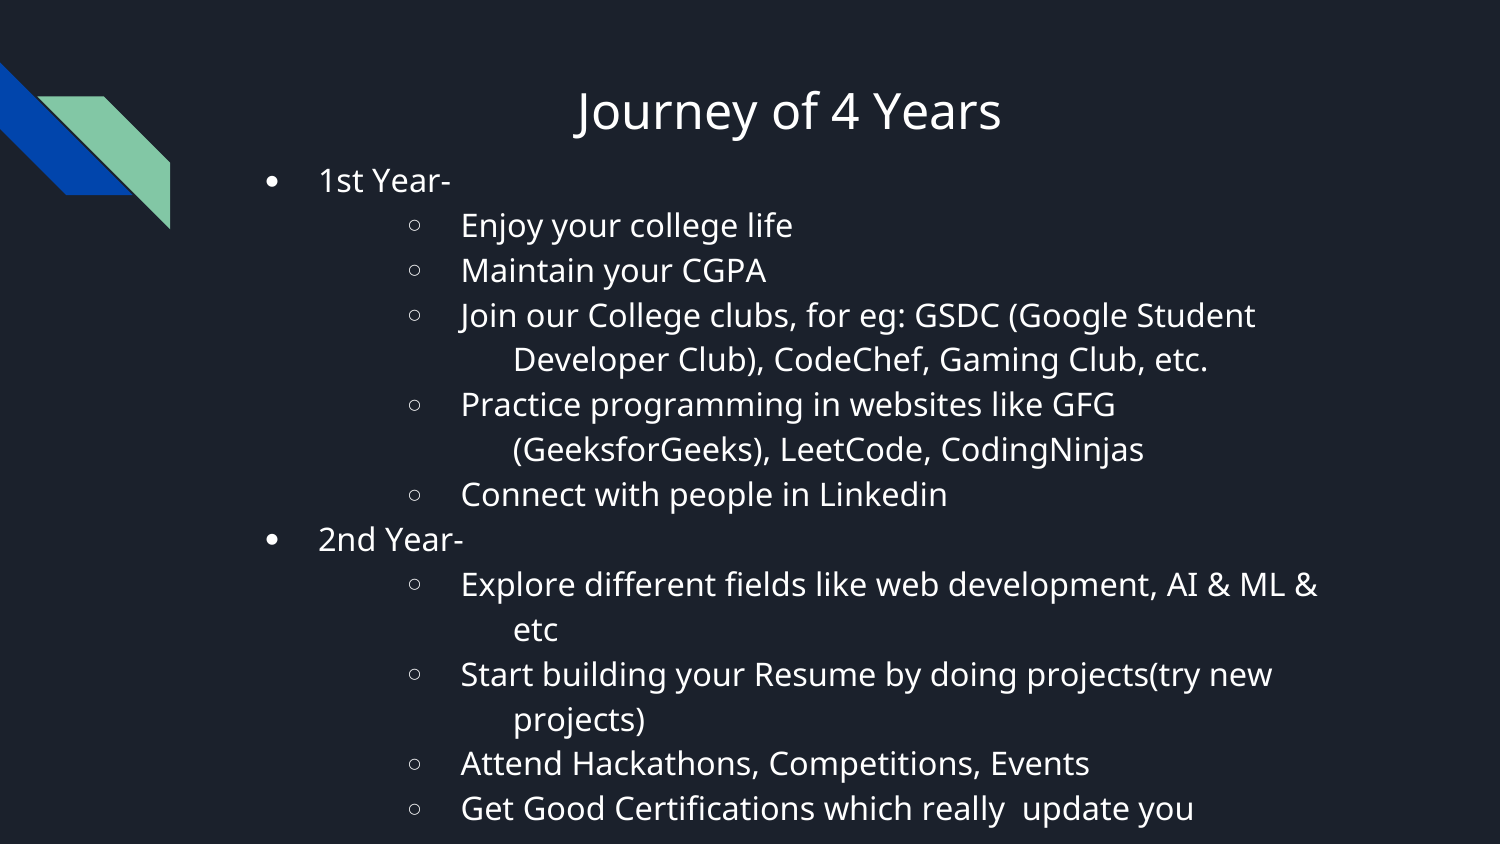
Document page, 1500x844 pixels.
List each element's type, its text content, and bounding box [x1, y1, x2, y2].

title Journey of 4 Years [212, 64, 1368, 139]
list 1st Year- Enjoy your college life Maintain your CGPA Join our College clubs, for eg: GSDC (Google Student Developer Club), CodeChef, Gaming Club, etc. Practice programming in websites like GFG (GeeksforGeeks), LeetCode, CodingNinjas Connect with people in Linkedin 2nd Year- Explore different fields like web development, AI & ML & etc Start building your Resume by doing projects(try new projects) Attend Hackathons, Competitions, Events Get Good Certifications which really update you [212, 139, 1368, 844]
